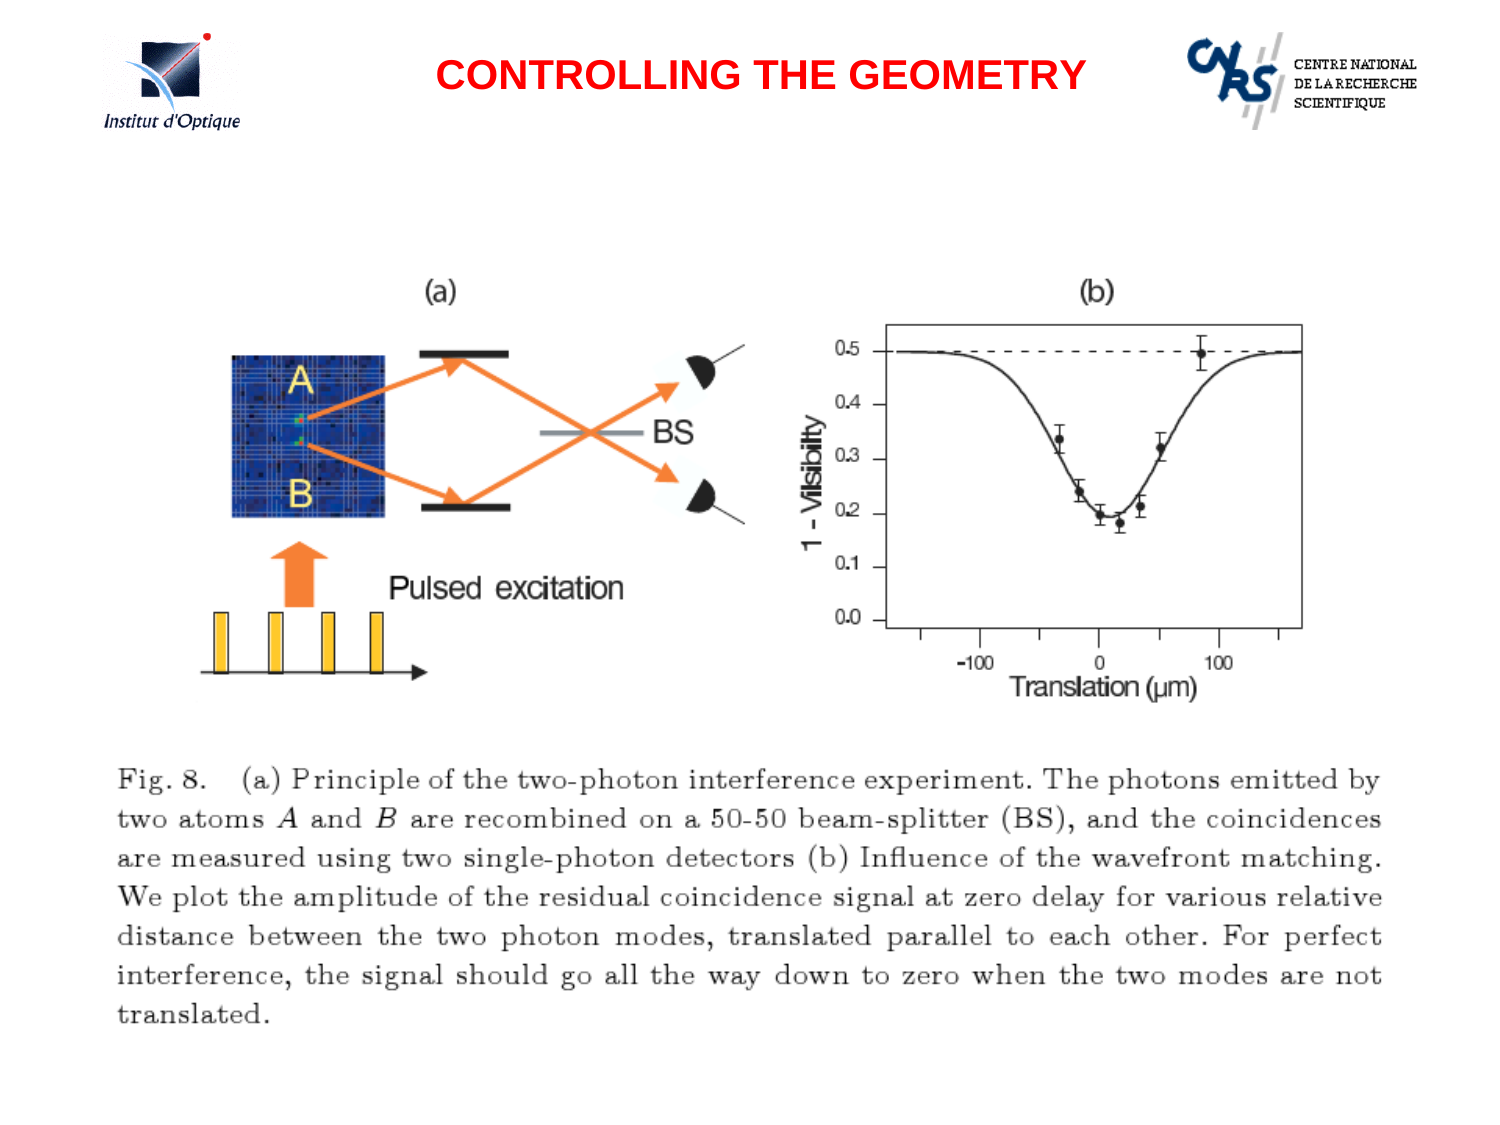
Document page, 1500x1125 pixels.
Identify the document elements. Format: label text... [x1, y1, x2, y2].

picture [101, 30, 243, 132]
picture [87, 229, 1426, 1051]
text_box CONTROLLING THE GEOMETRY [420, 40, 1103, 106]
picture [1187, 32, 1422, 130]
